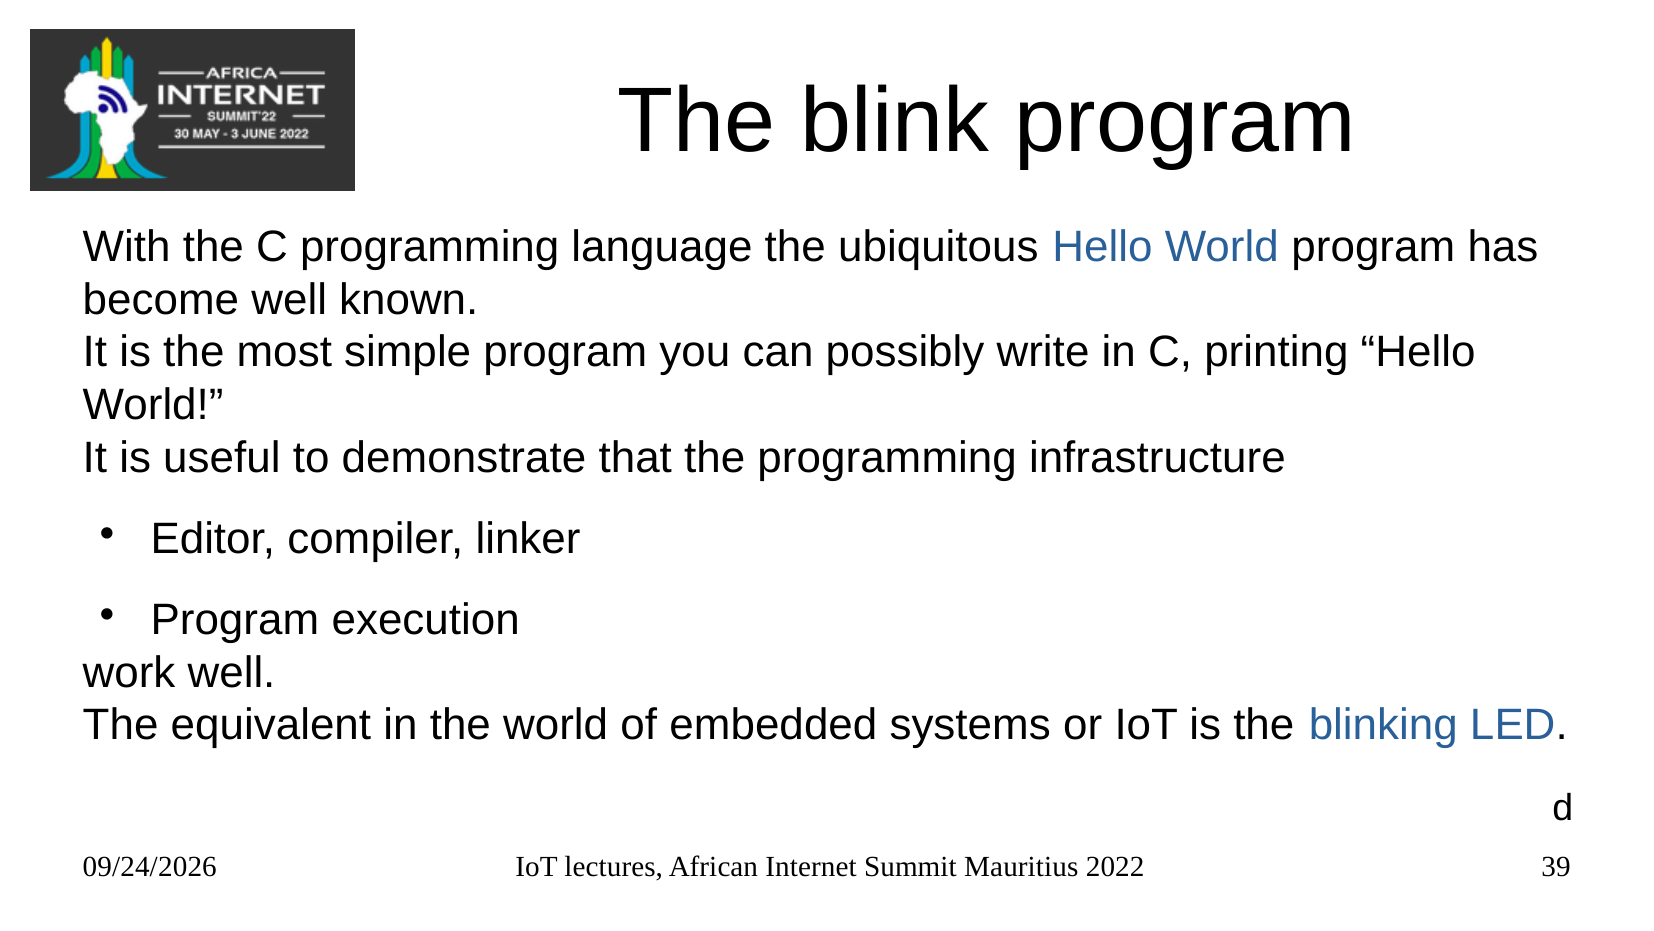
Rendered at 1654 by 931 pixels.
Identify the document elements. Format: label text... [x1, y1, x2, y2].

text_box d [1537, 775, 1588, 833]
list With the C programming language the ubiquitous Hello World program has become well known. It is the most simple program you can possibly write in C, printing “Hello World!” It is useful to demonstrate that the programming infrastructure Editor, compiler, linker Program execution work well. The equivalent in the world of embedded systems or IoT is the blinking LED. [82, 217, 1571, 757]
title The blink program [403, 37, 1571, 193]
picture [30, 29, 355, 191]
